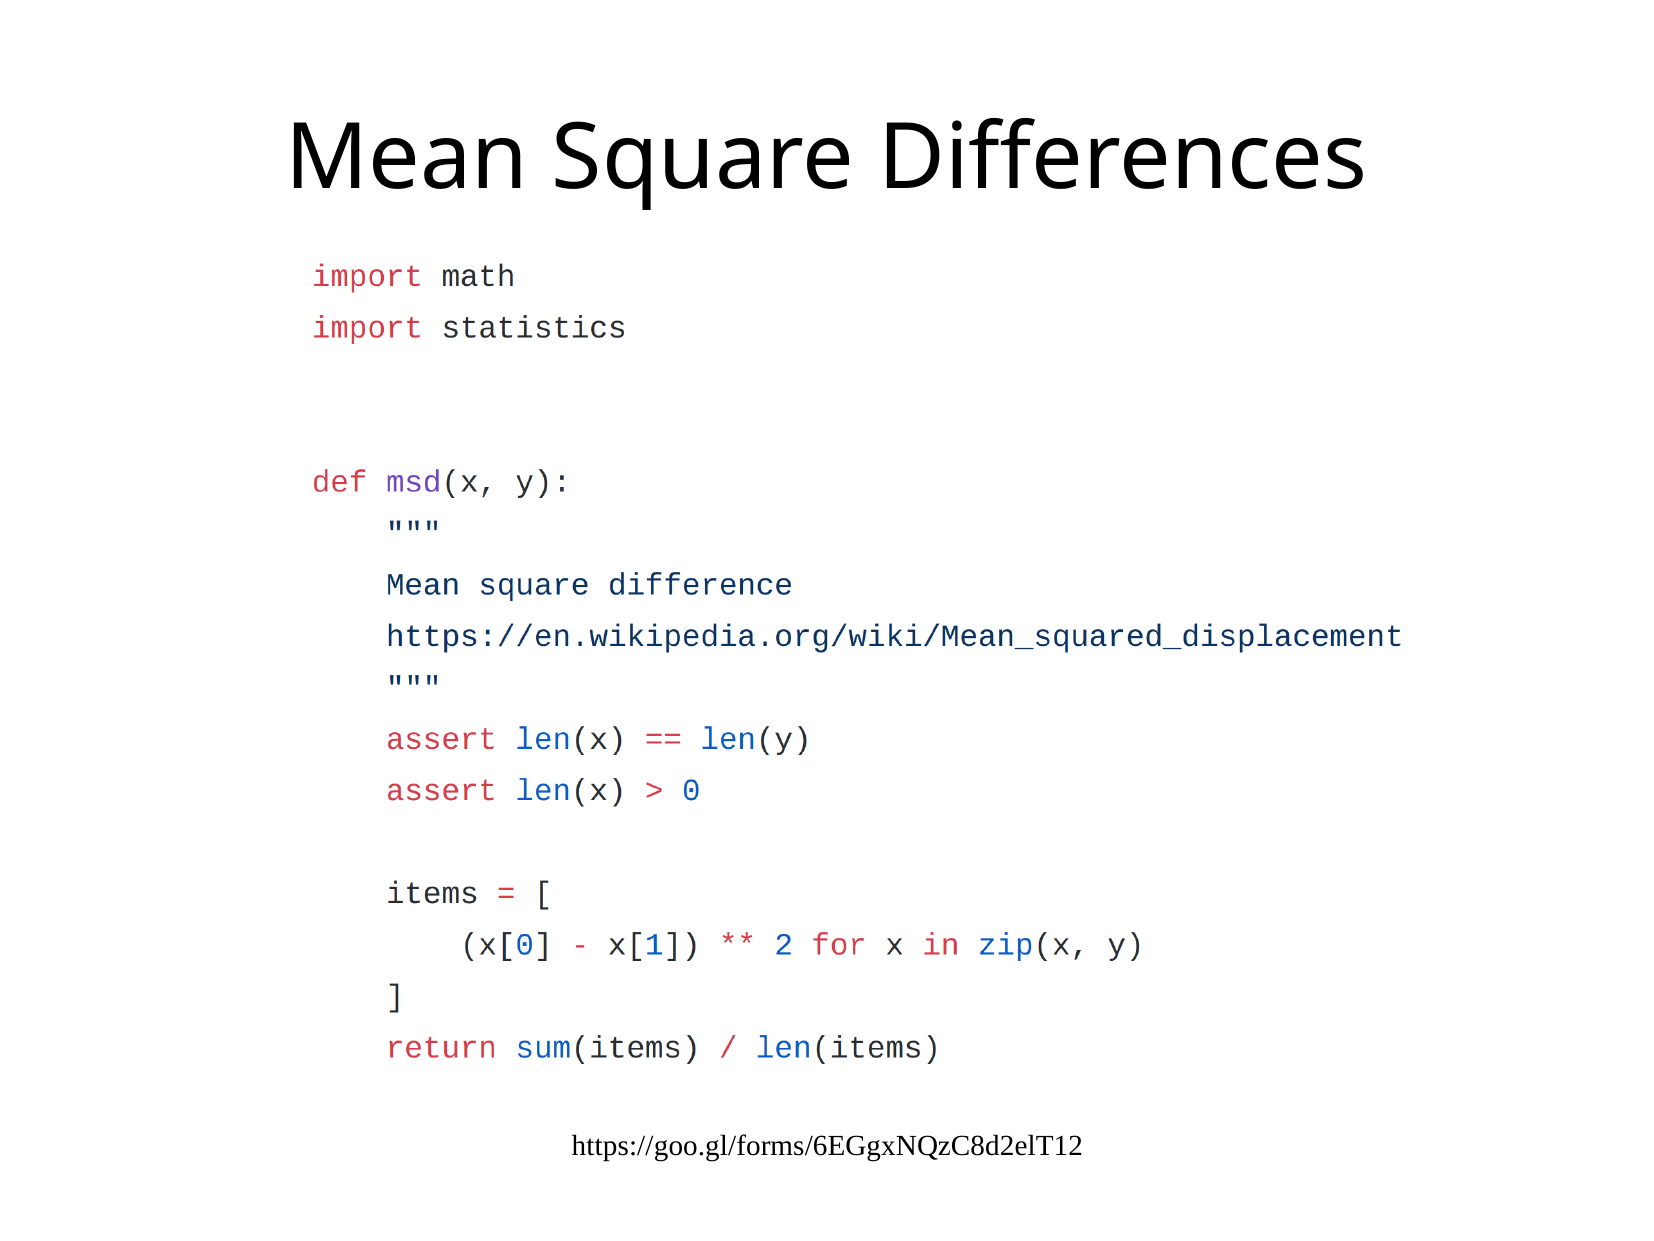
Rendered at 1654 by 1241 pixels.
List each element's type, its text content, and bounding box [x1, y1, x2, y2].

title Mean Square Differences [82, 49, 1571, 257]
picture [309, 256, 1417, 1086]
